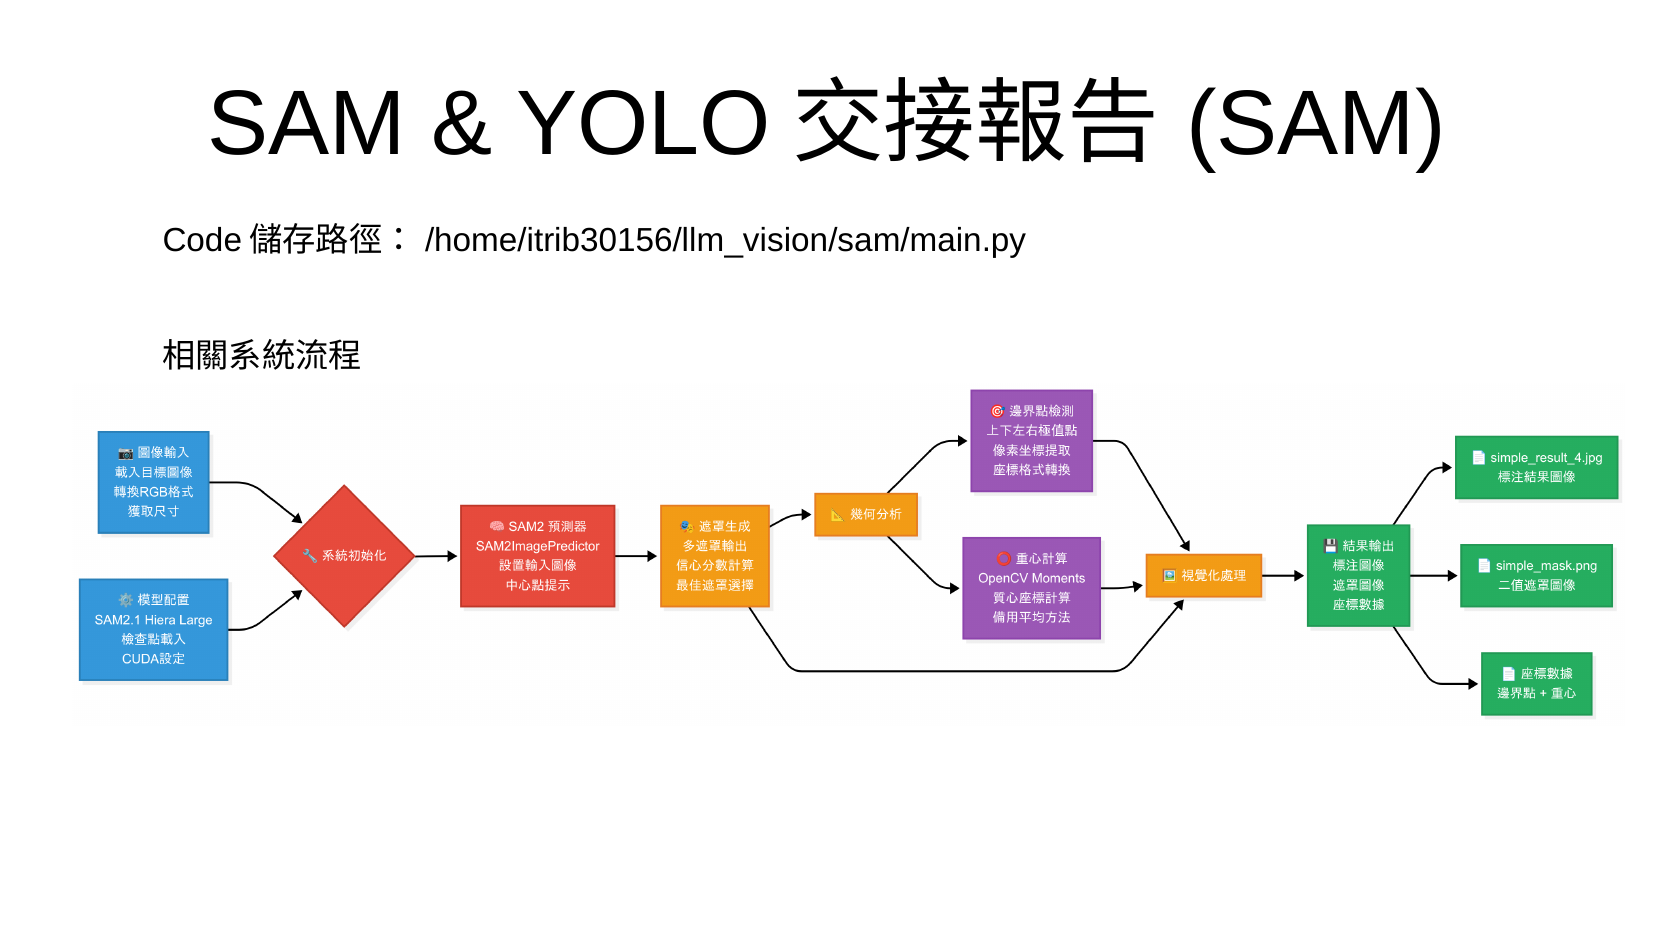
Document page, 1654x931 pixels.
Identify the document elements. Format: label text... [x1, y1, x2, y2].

title SAM & YOLO交接報告(SAM) [82, 37, 1571, 193]
picture [72, 383, 1625, 726]
text_box 相關系統流程 [147, 308, 1564, 397]
text_box Code儲存路徑：/home/itrib30156/llm_vision/sam/main.py [147, 192, 1564, 281]
